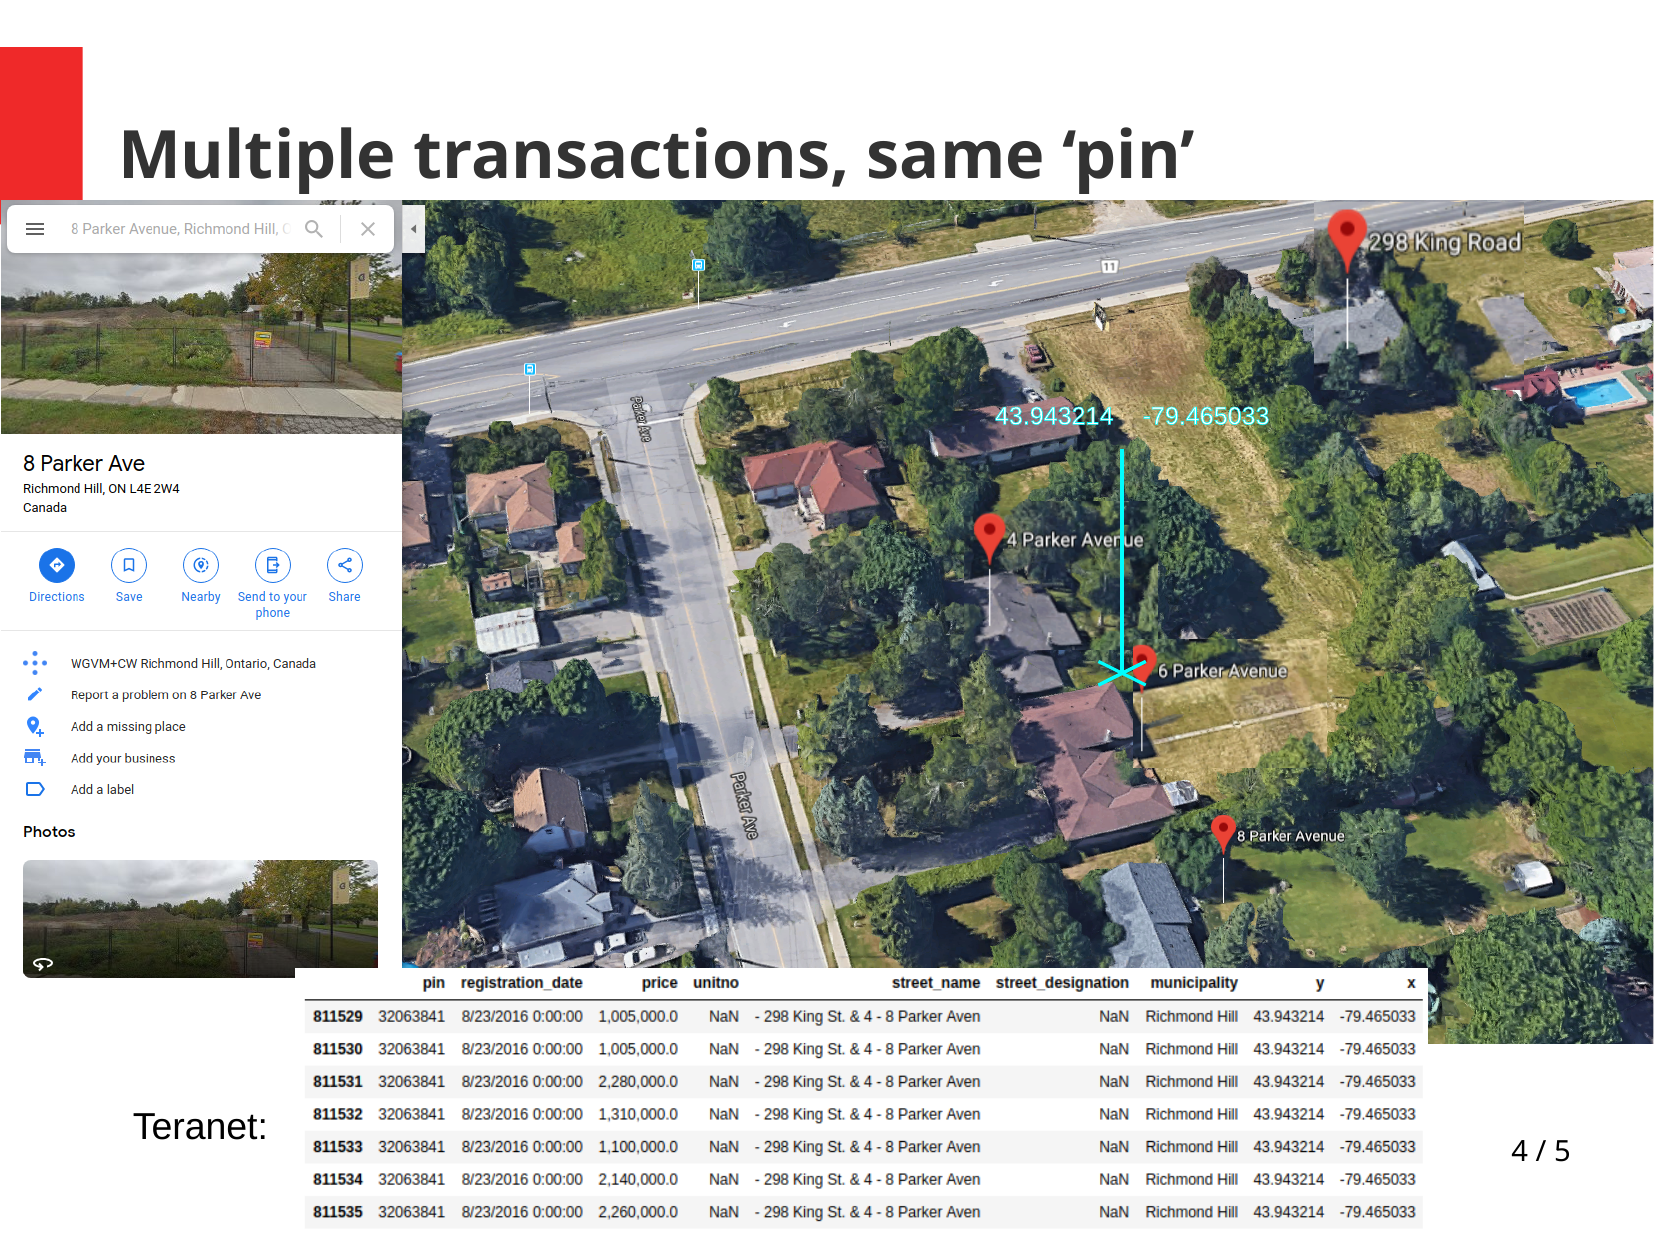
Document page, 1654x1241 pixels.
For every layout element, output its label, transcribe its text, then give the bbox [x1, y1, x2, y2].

text_box 43.943214 -79.465033 [980, 394, 1288, 438]
text_box Teranet: [118, 1098, 367, 1156]
picture [1, 200, 1654, 1230]
title Multiple transactions, same ‘pin’ [118, 49, 1571, 200]
